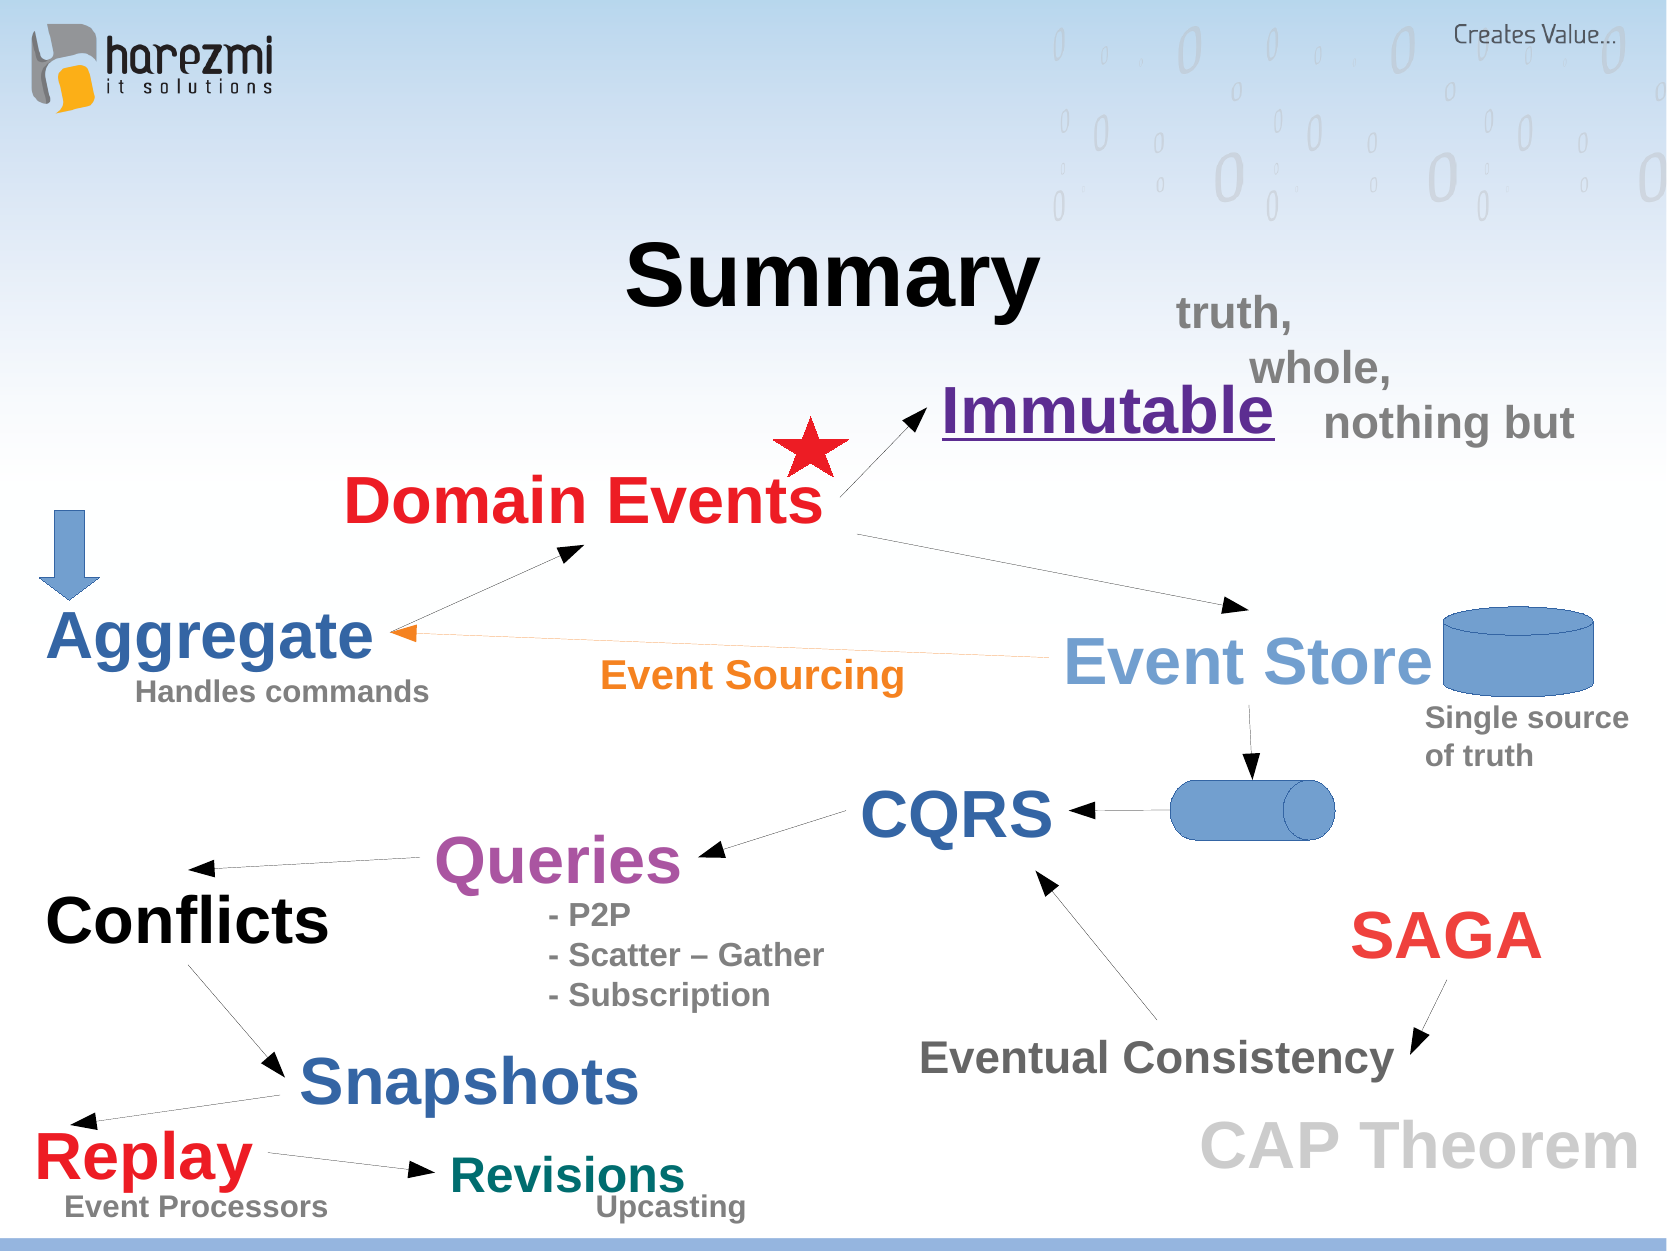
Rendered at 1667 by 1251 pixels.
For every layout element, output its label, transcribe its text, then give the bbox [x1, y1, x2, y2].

text_box Event Store [1048, 610, 1450, 706]
text_box Event Processors [49, 1179, 344, 1232]
text_box [773, 416, 849, 477]
text_box [1443, 606, 1594, 690]
text_box Event Sourcing [585, 640, 921, 706]
text_box Queries [420, 810, 698, 905]
text_box Domain Events [328, 450, 841, 545]
picture [0, 0, 1667, 1251]
text_box Revisions [435, 1135, 701, 1211]
text_box [1170, 780, 1336, 841]
text_box CQRS [846, 763, 1069, 859]
text_box Aggregate [30, 585, 391, 680]
text_box Upcasting [580, 1179, 762, 1232]
text_box CAP Theorem [1185, 1095, 1656, 1190]
text_box SAGA [1335, 885, 1559, 980]
text_box truth, whole, nothing but [1161, 275, 1591, 455]
text_box Snapshots [285, 1030, 656, 1126]
text_box [39, 510, 100, 601]
text_box - P2P - Scatter – Gather - Subscription [533, 885, 841, 1021]
text_box Single source of truth [1410, 690, 1654, 781]
text_box Immutable [927, 360, 1161, 455]
text_box Conflicts [30, 870, 346, 965]
text_box Eventual Consistency [904, 1020, 1411, 1090]
text_box Handles commands [120, 663, 446, 754]
text_box Summary [83, 167, 1584, 377]
text_box Replay [19, 1105, 268, 1201]
